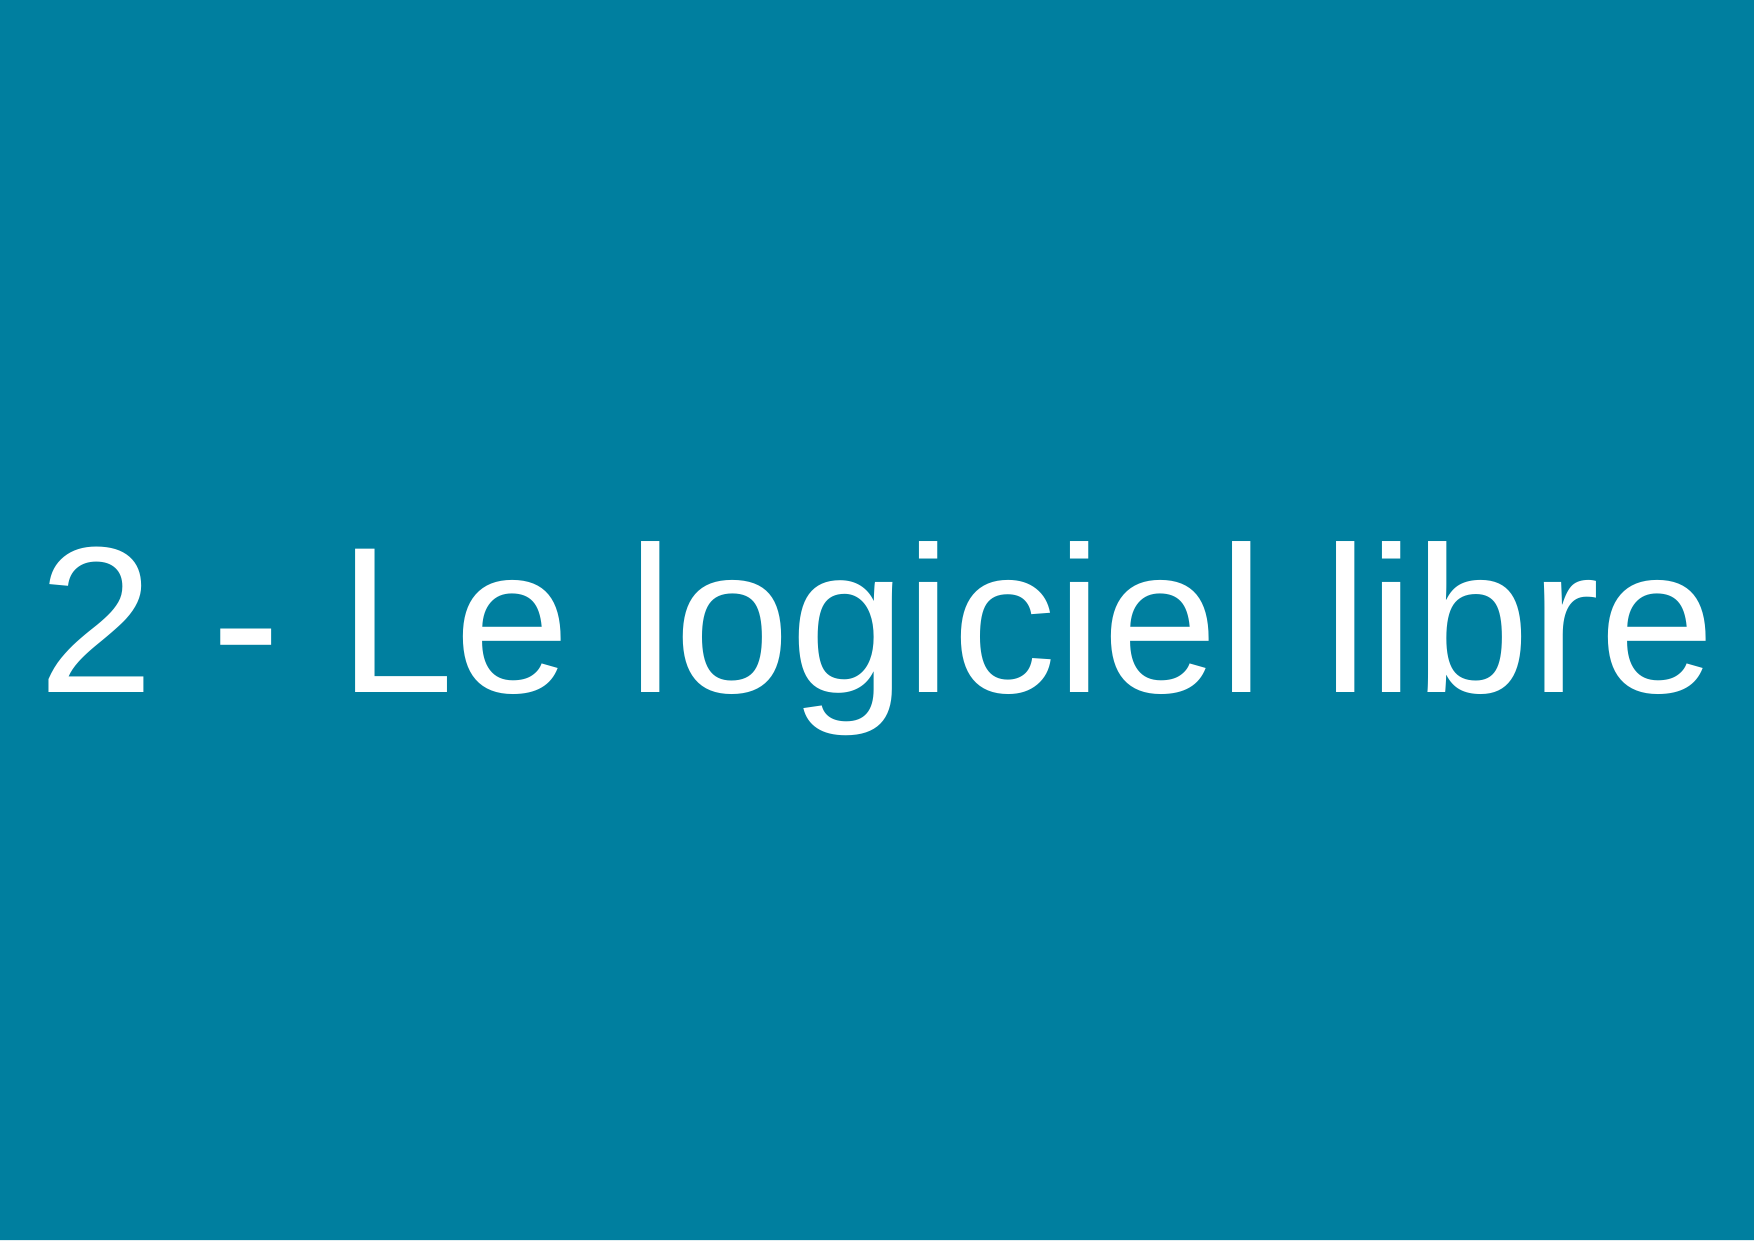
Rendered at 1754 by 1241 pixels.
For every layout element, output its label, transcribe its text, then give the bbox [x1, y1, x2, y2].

text_box 2 - Le logiciel libre [0, 0, 1754, 1241]
